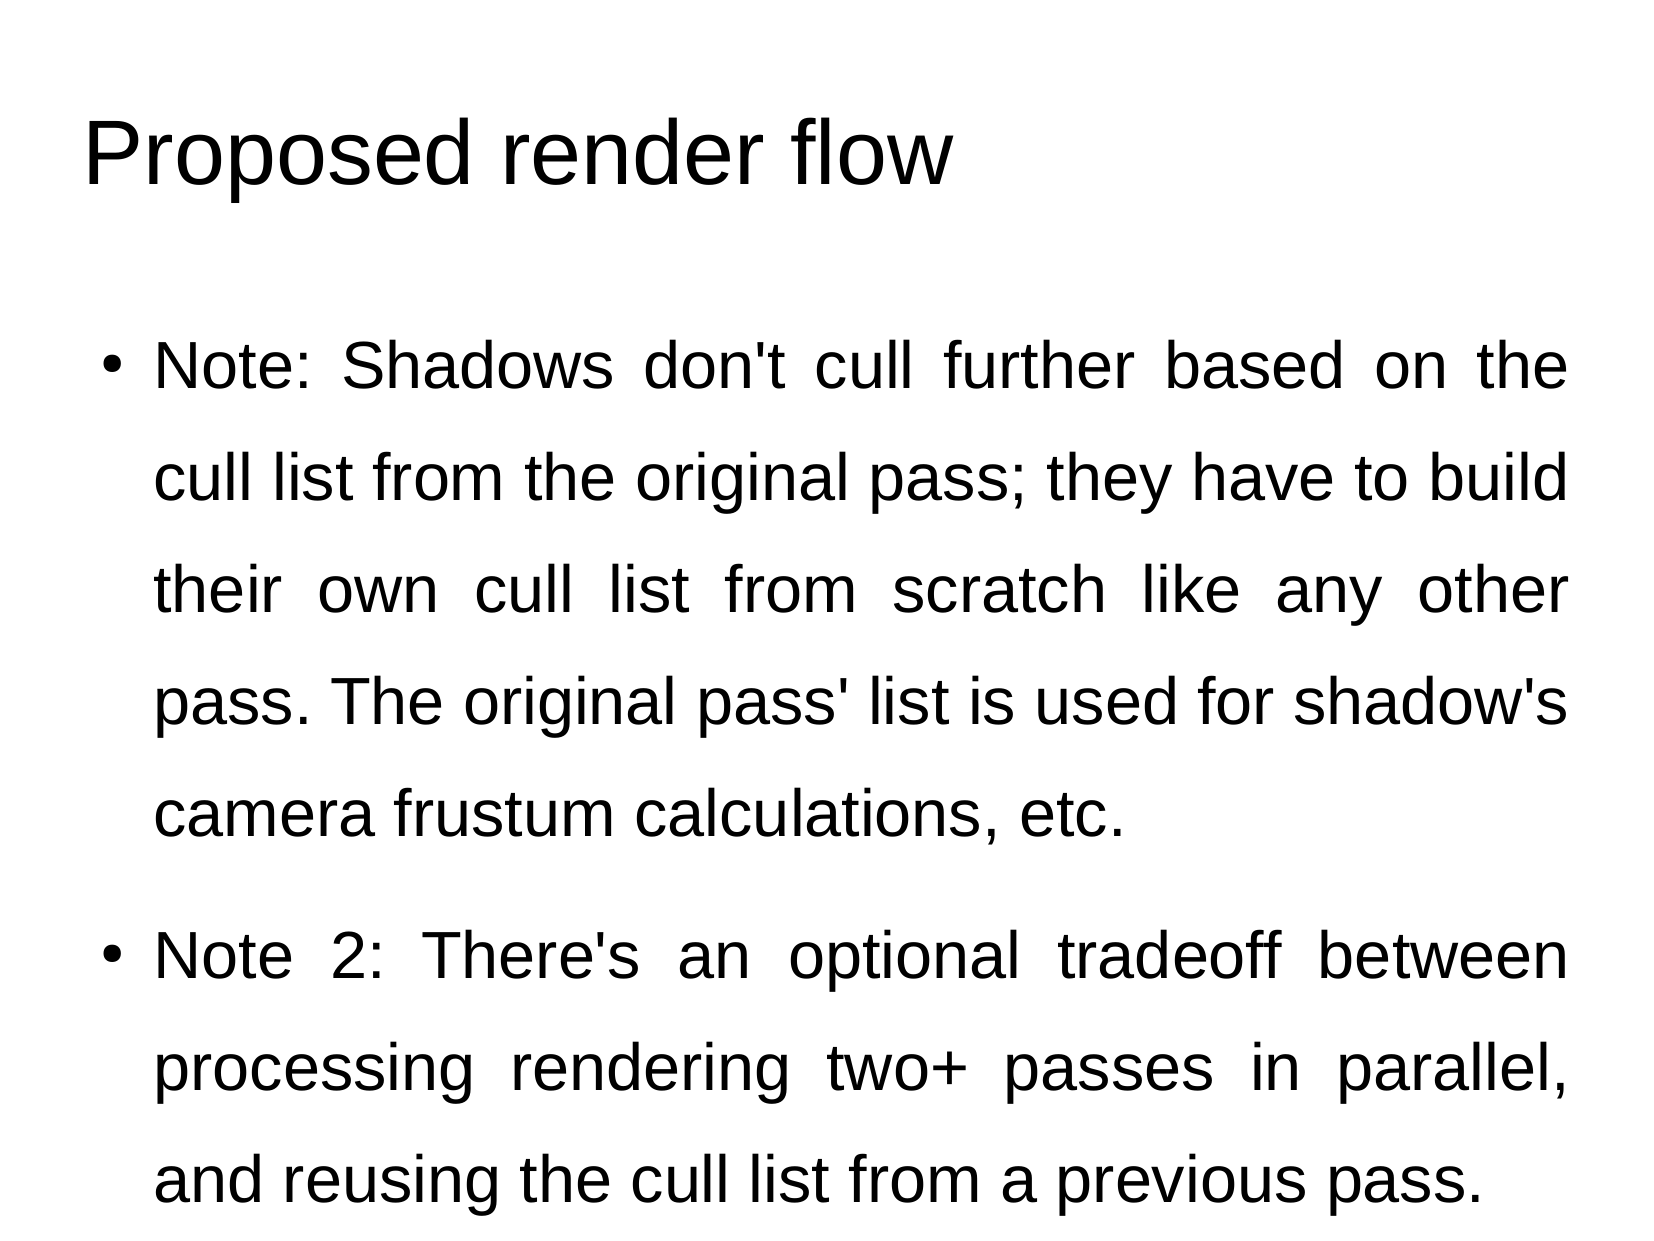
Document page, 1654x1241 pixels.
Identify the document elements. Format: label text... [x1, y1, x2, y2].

list Note: Shadows don't cull further based on the cull list from the original pass; they have to build their own cull list from scratch like any other pass. The original pass' list is used for shadow's camera frustum calculations, etc. Note 2: There's an optional tradeoff between processing rendering two+ passes in parallel, and reusing the cull list from a previous pass. [82, 290, 1571, 1180]
title Proposed render flow [82, 49, 1571, 257]
